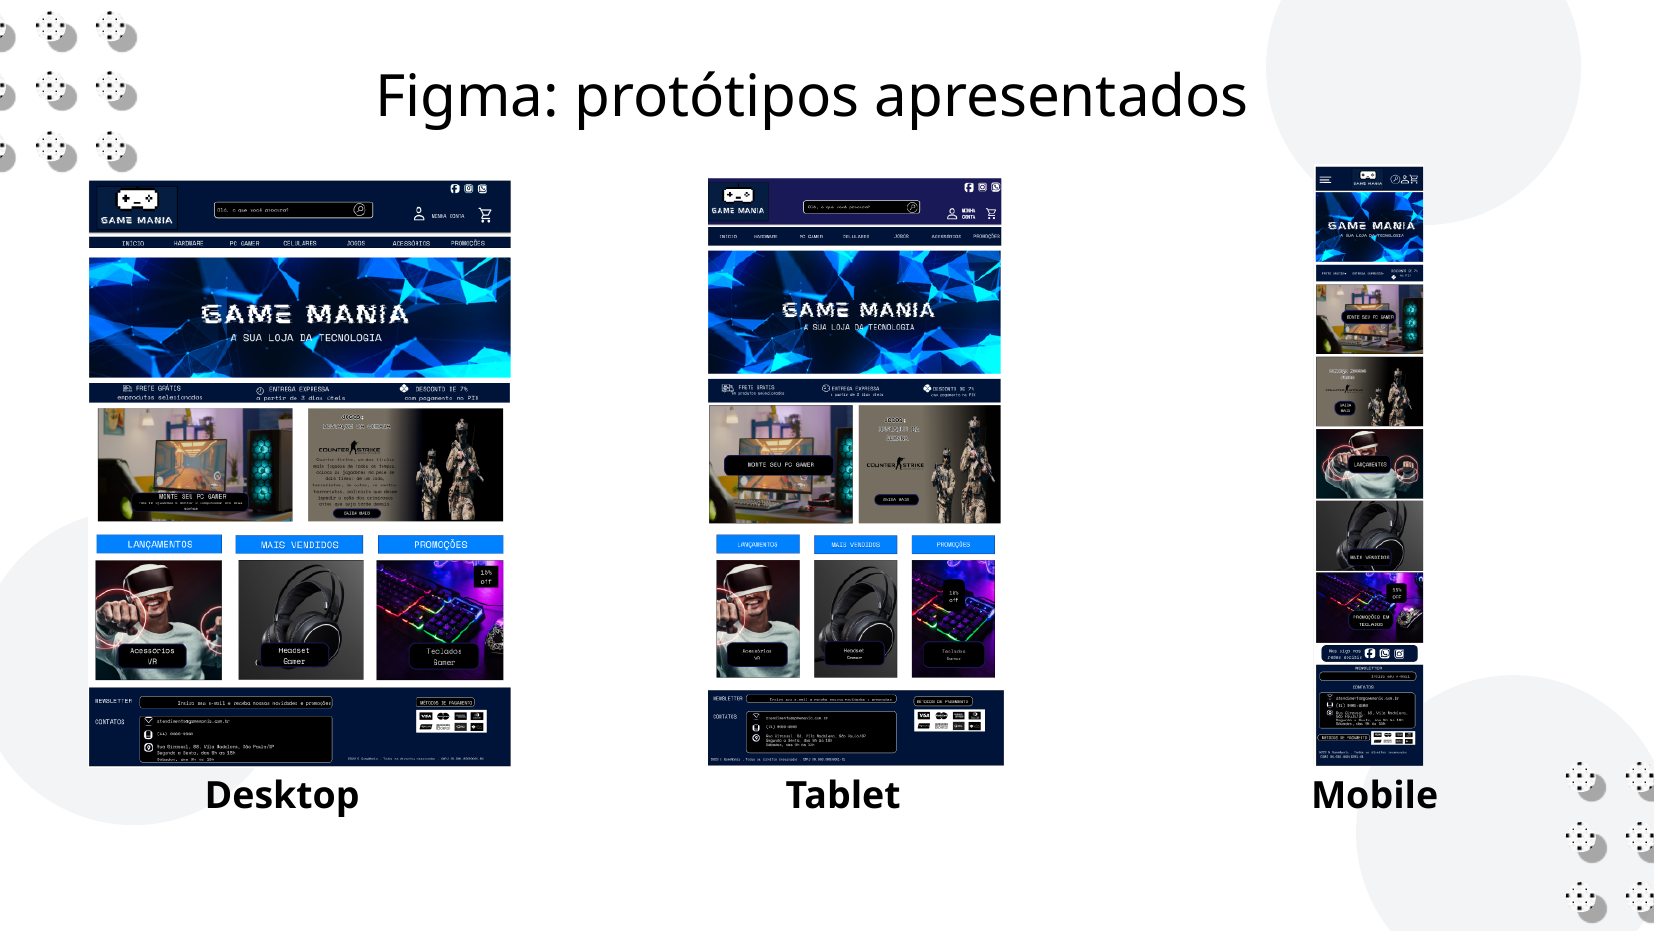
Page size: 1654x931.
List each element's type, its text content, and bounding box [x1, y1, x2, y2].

picture [0, 14, 6, 39]
picture [35, 71, 66, 102]
picture [0, 74, 6, 99]
picture [95, 11, 126, 42]
picture [1565, 882, 1596, 913]
picture [1625, 822, 1654, 853]
text_box Figma: protótipos apresentados [147, 46, 1477, 226]
picture [1625, 882, 1654, 913]
picture [88, 177, 512, 768]
picture [95, 71, 126, 102]
picture [35, 11, 66, 42]
picture [35, 131, 67, 162]
picture [0, 134, 7, 159]
picture [708, 177, 1004, 768]
picture [1565, 822, 1596, 853]
picture [95, 131, 127, 162]
text_box Tablet [738, 768, 949, 827]
picture [1625, 762, 1654, 793]
picture [1565, 762, 1596, 793]
picture [1313, 164, 1424, 766]
text_box Mobile [1269, 760, 1480, 827]
text_box Desktop [177, 768, 388, 827]
